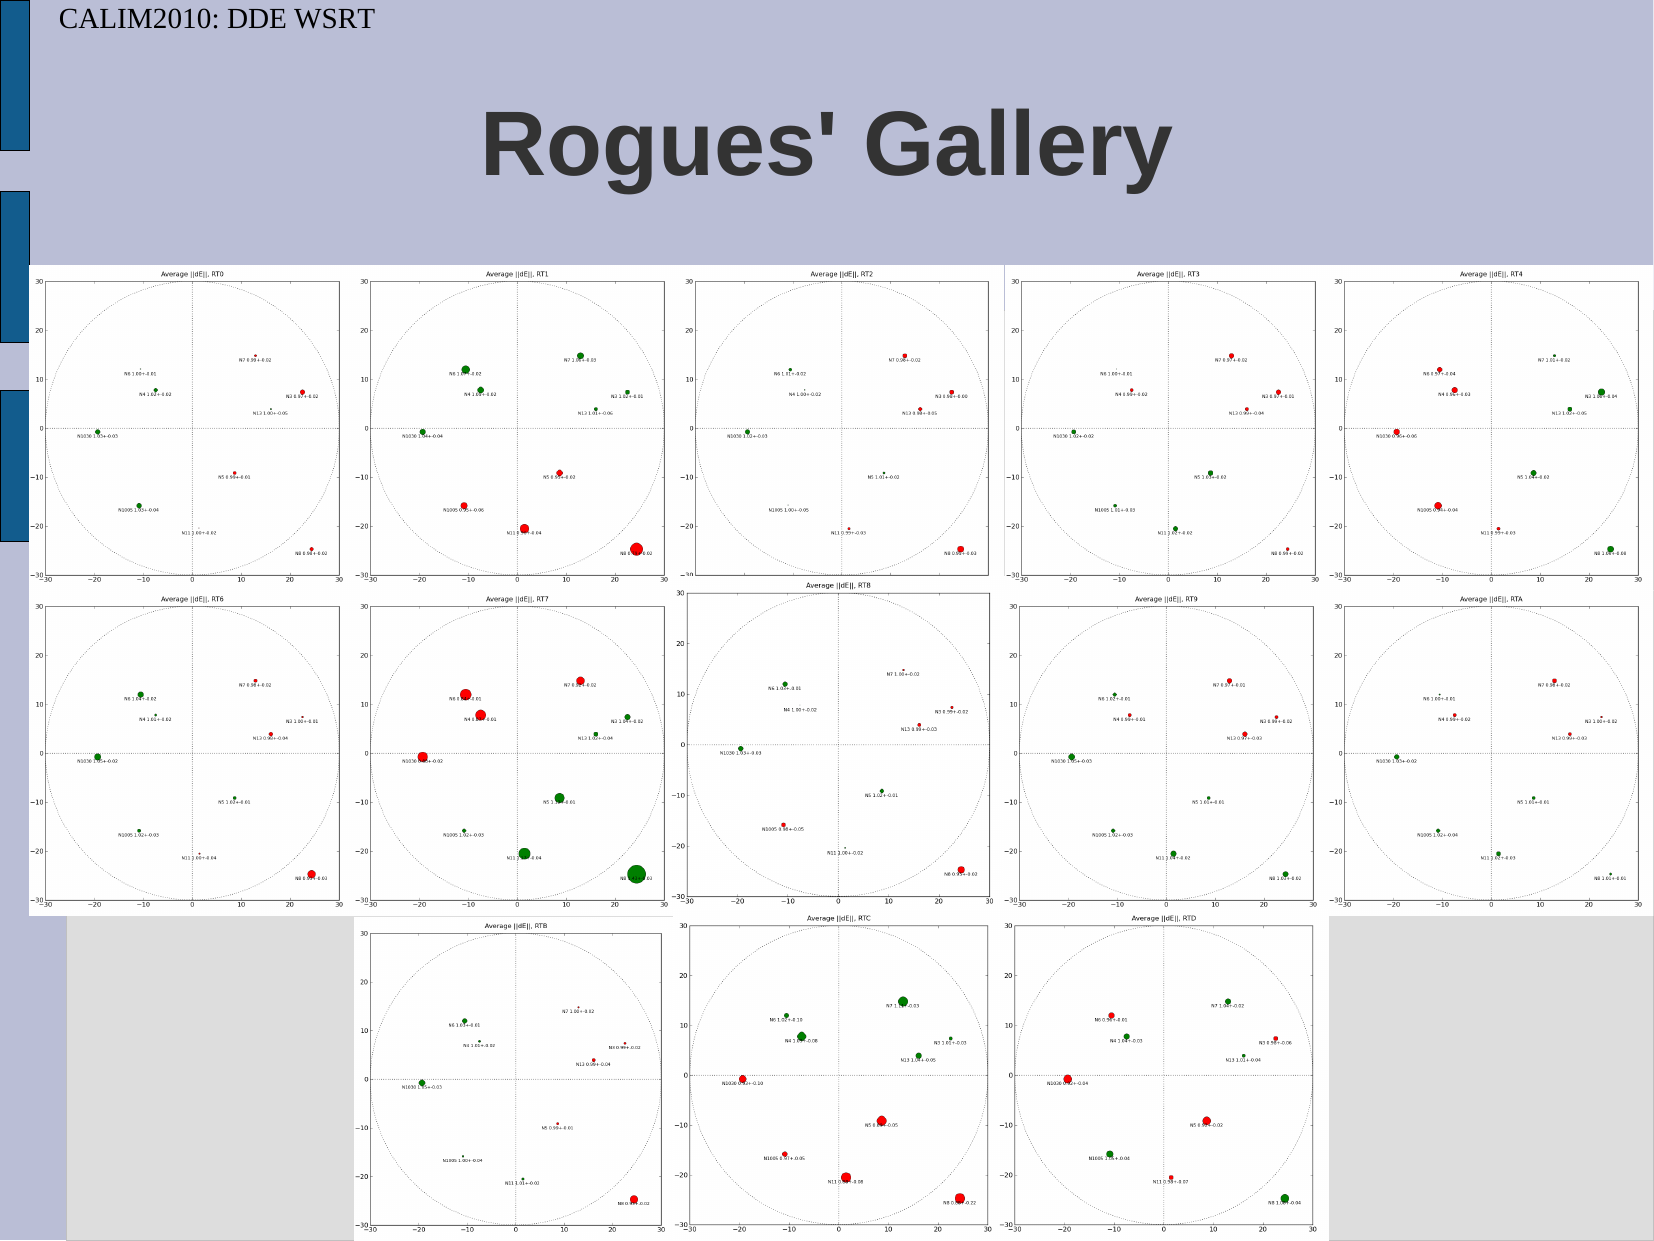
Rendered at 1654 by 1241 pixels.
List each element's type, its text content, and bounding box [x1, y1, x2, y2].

title Rogues' Gallery [121, 92, 1534, 298]
picture [29, 265, 1654, 1241]
